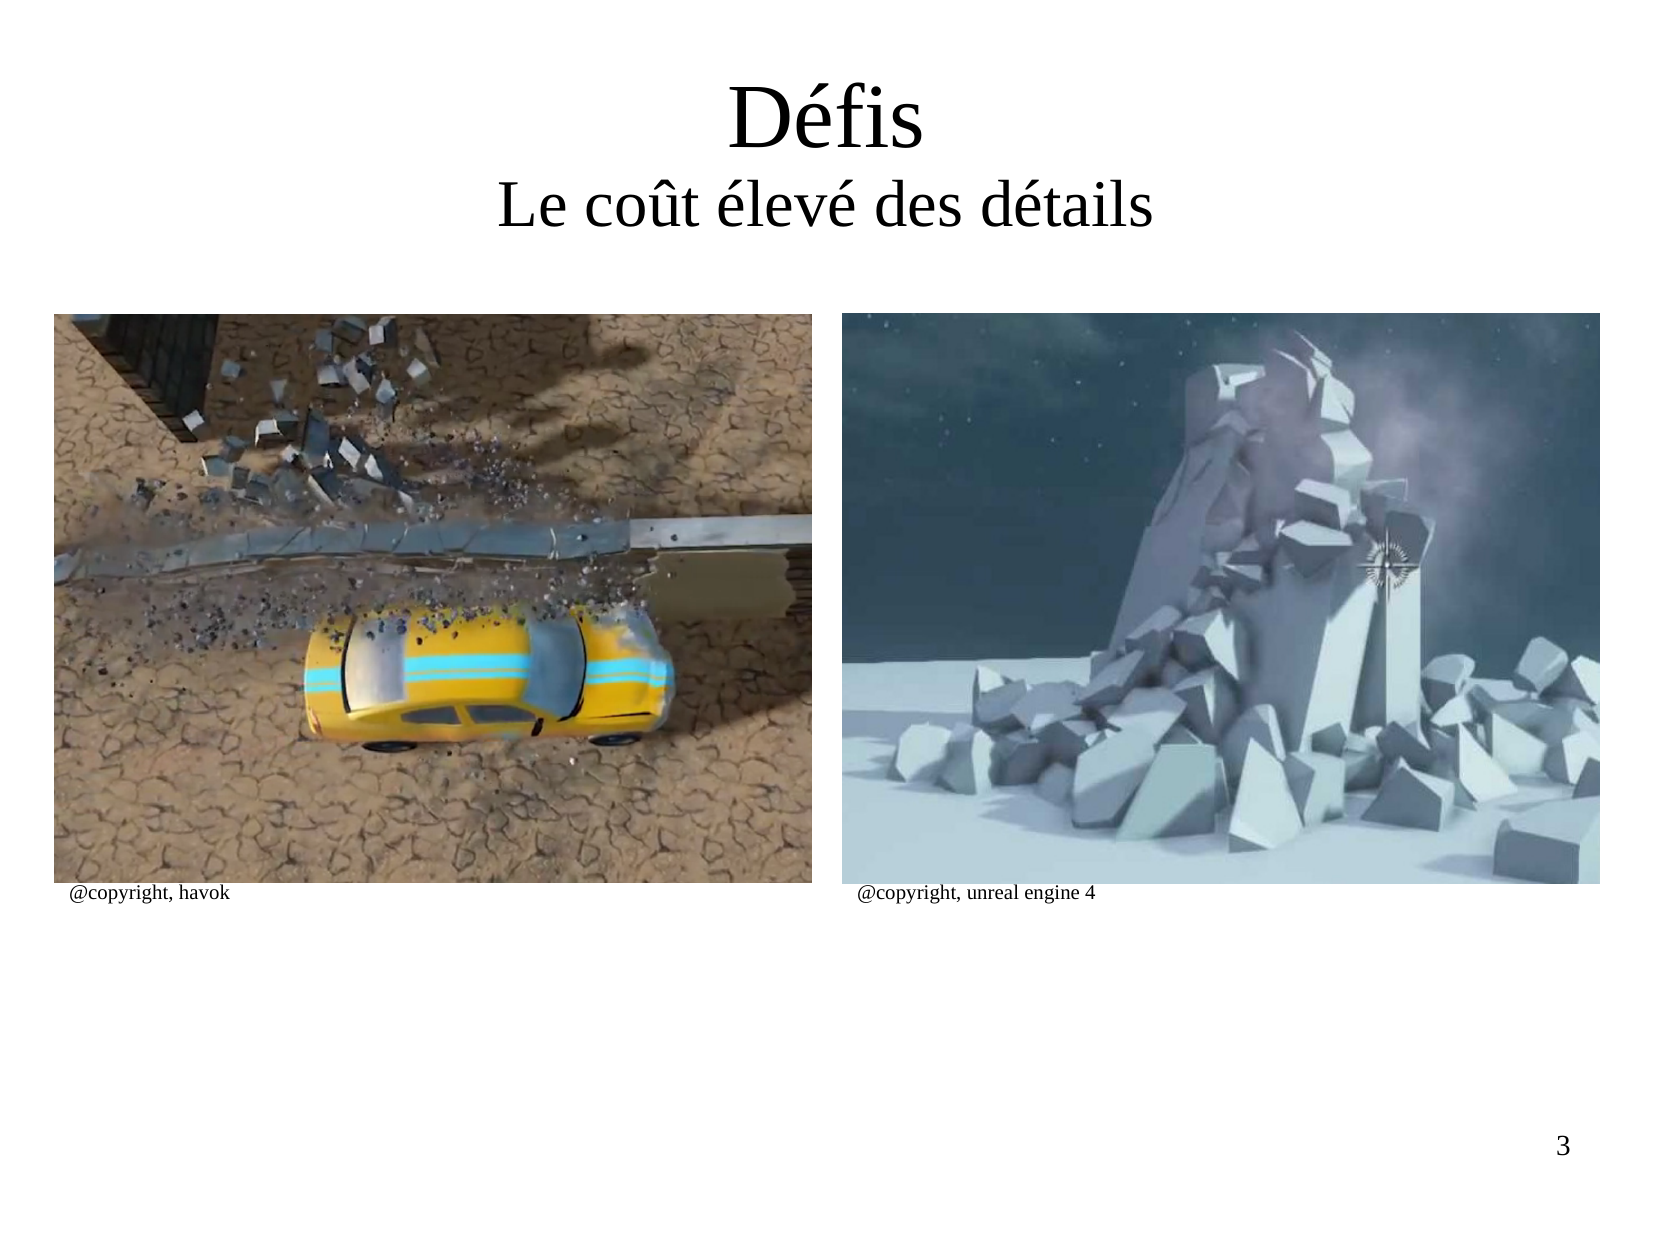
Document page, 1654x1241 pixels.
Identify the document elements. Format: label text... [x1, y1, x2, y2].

title Défis Le coût élevé des détails [82, 49, 1571, 257]
picture [842, 313, 1600, 884]
picture [54, 314, 812, 883]
text_box @copyright, unreal engine 4 [842, 884, 1244, 931]
text_box @copyright, havok [54, 883, 340, 931]
